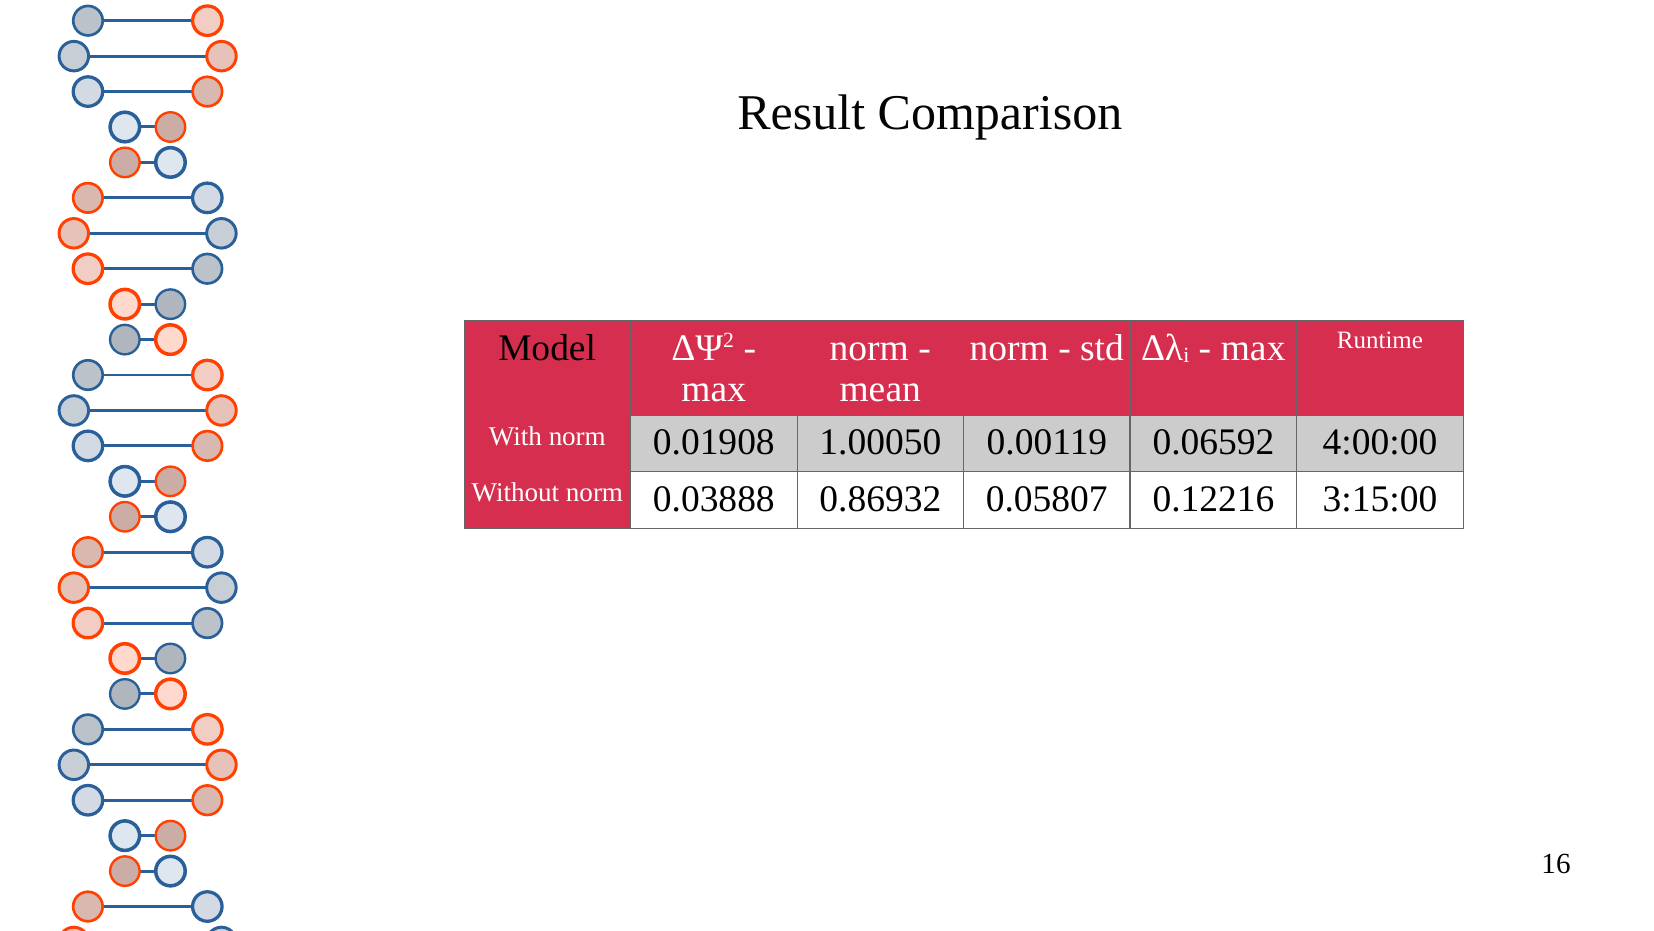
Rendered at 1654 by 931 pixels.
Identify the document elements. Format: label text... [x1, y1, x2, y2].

table_header ΔΨ2 - max [631, 321, 797, 415]
table_cell 0.05807 [964, 472, 1129, 528]
table_header Model [465, 321, 630, 415]
table_cell 0.03888 [631, 472, 797, 528]
table_cell 4:00:00 [1297, 416, 1463, 471]
table_cell 0.12216 [1131, 472, 1296, 528]
table_cell With norm [465, 416, 630, 471]
table_header norm - mean [798, 321, 963, 415]
table_cell 0.86932 [798, 472, 963, 528]
table_cell Without norm [465, 472, 630, 528]
table_cell 3:15:00 [1297, 472, 1463, 528]
table_cell 1.00050 [798, 416, 963, 471]
table_cell 0.01908 [631, 416, 797, 471]
title Result Comparison [265, 35, 1595, 189]
table_cell 0.06592 [1131, 416, 1296, 471]
table_header norm - std [964, 321, 1129, 415]
table_header Δλi - max [1131, 321, 1296, 415]
table_cell 0.00119 [964, 416, 1129, 471]
table_header Runtime [1297, 321, 1463, 415]
